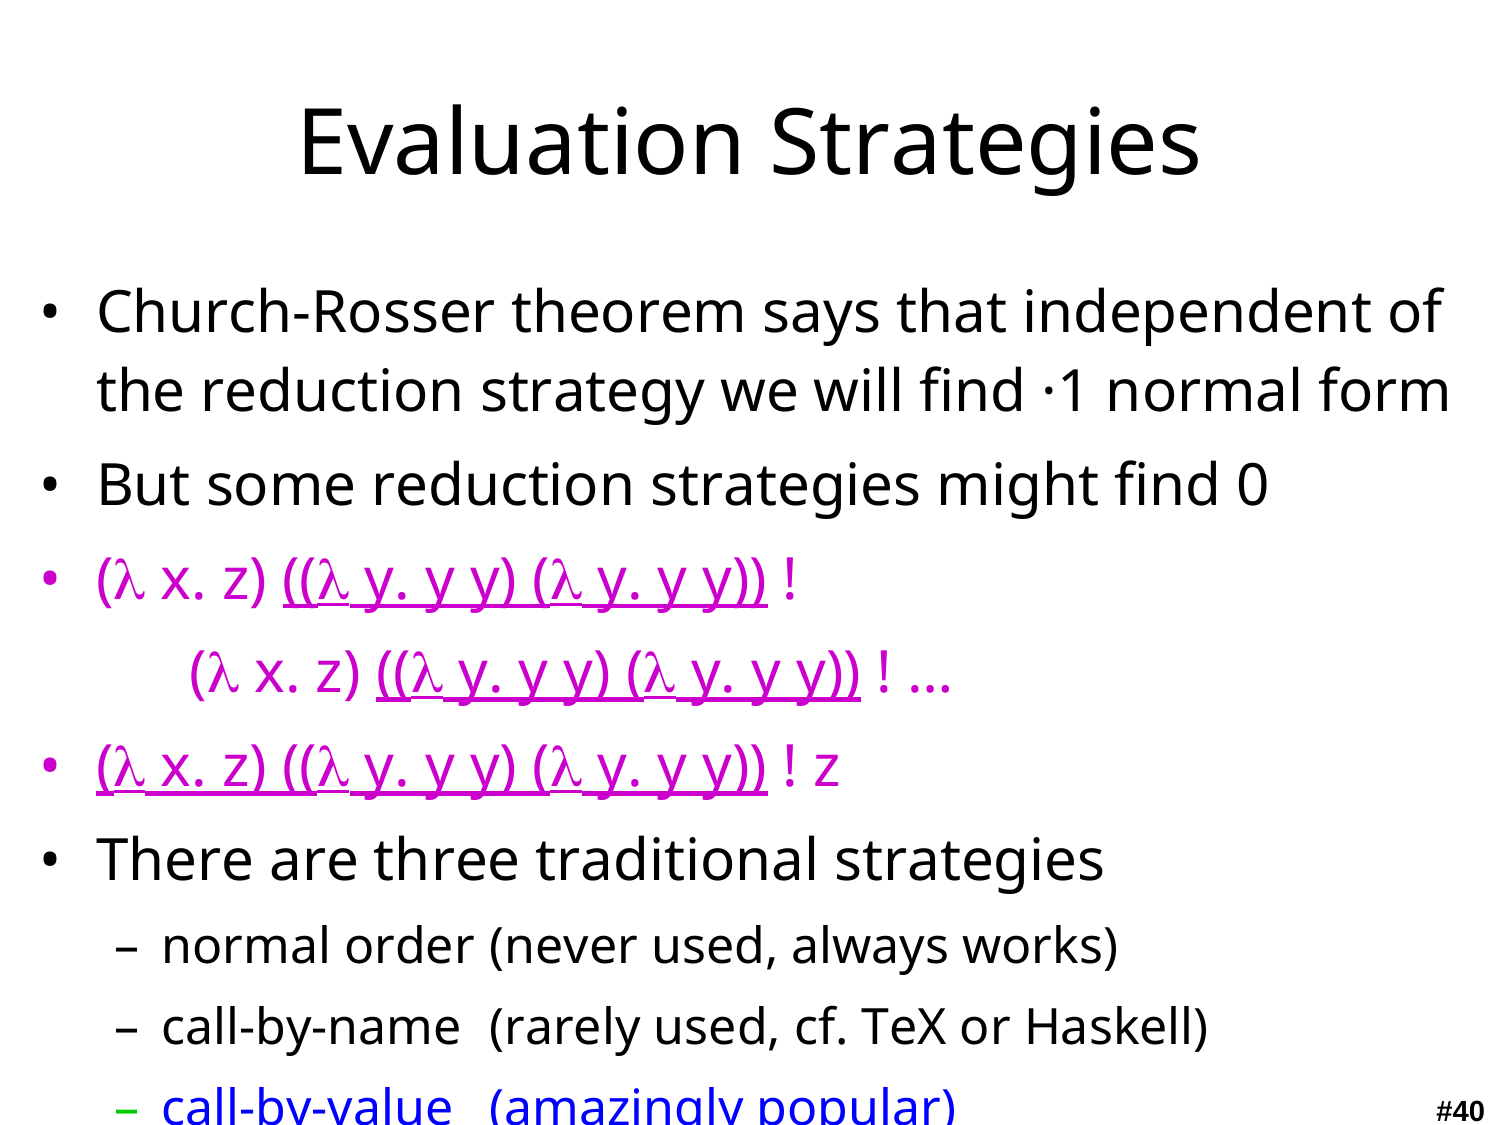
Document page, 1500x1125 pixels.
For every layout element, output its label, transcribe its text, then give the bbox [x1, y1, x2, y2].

list Church-Rosser theorem says that independent of the reduction strategy we will find ·1 normal form But some reduction strategies might find 0 ( x. z) (( y. y y) ( y. y y)) ! ( x. z) (( y. y y) ( y. y y)) ! … ( x. z) (( y. y y) ( y. y y)) ! z There are three traditional strategies normal order (never used, always works) call-by-name (rarely used, cf. TeX or Haskell) call-by-value (amazingly popular) [24, 262, 1476, 1101]
title Evaluation Strategies [24, 45, 1476, 233]
